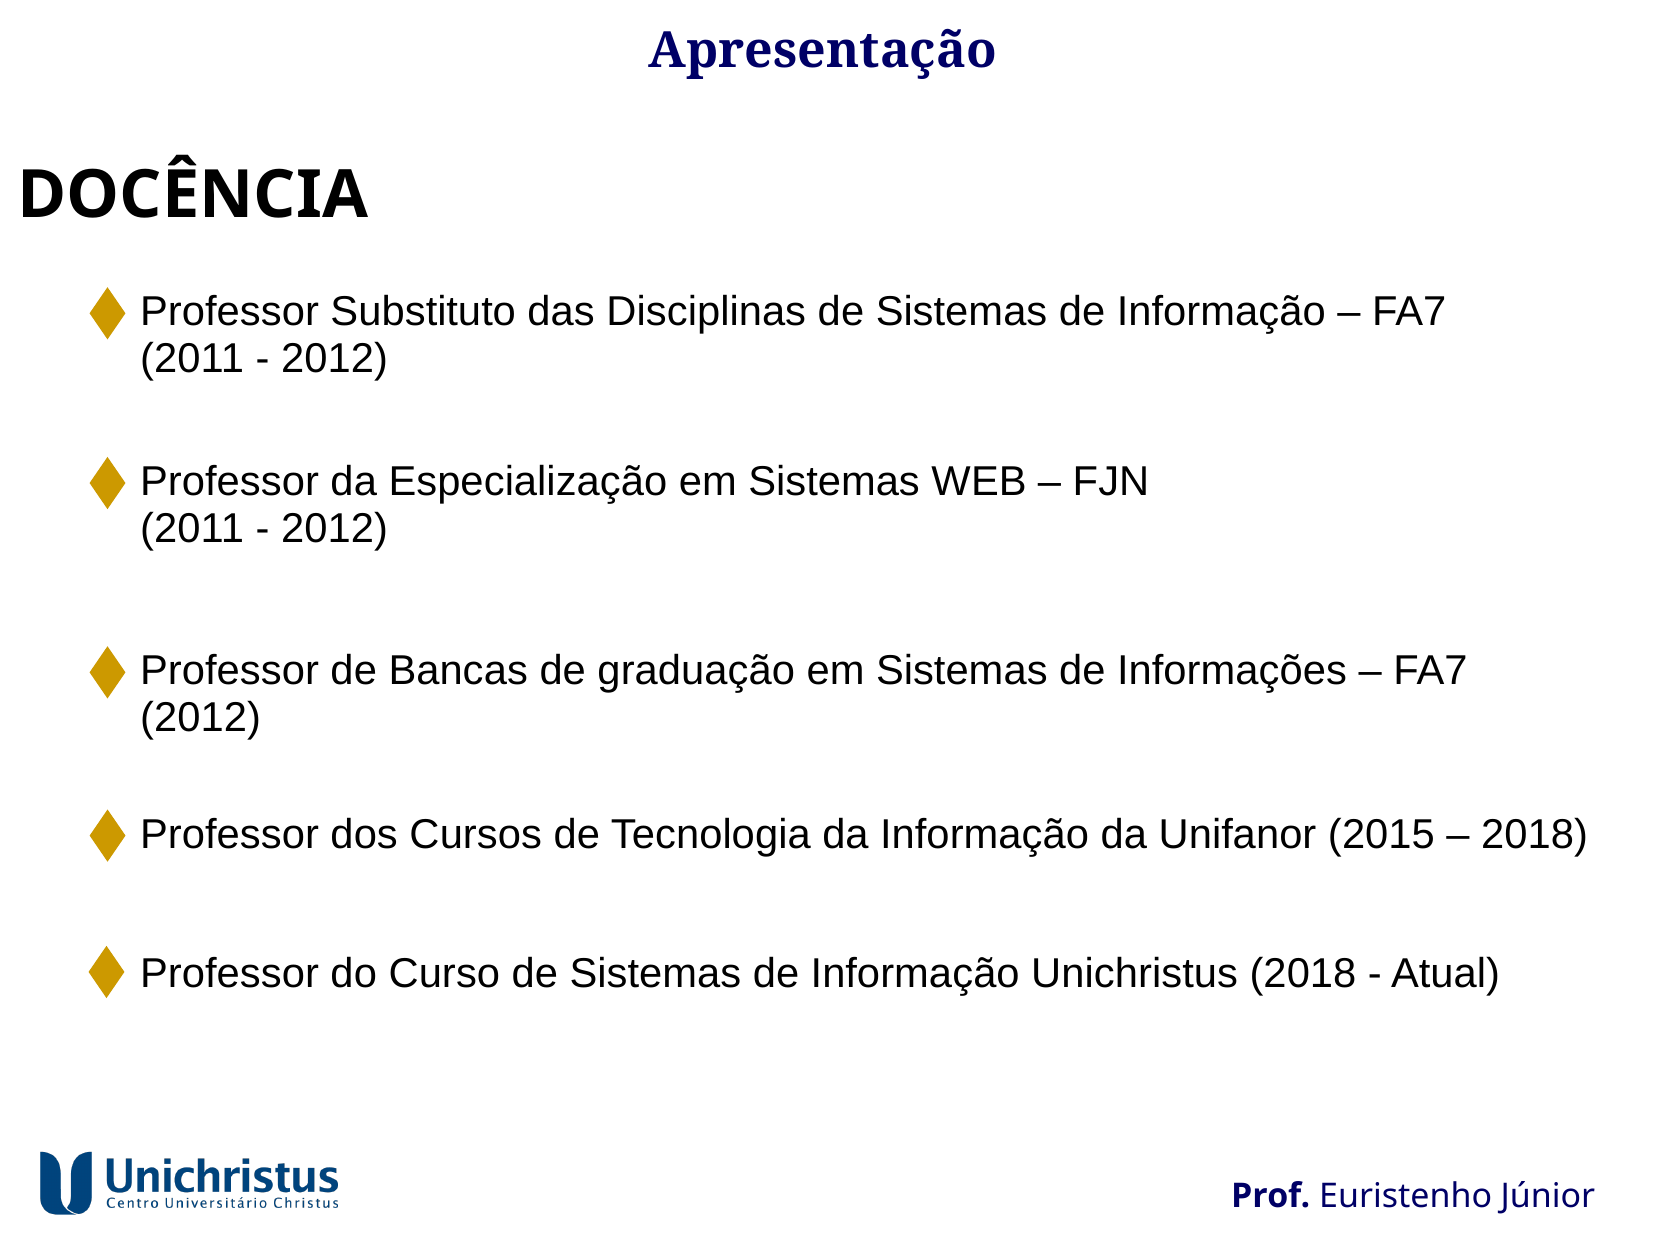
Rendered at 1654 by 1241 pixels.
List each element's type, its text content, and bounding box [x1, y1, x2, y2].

text_box Professor de Bancas de graduação em Sistemas de Informações – FA7 (2012) [125, 639, 1498, 759]
picture [35, 1148, 343, 1217]
text_box [89, 809, 125, 862]
text_box [89, 287, 125, 340]
text_box Professor Substituto das Disciplinas de Sistemas de Informação – FA7 (2011 - 2012) [125, 280, 1477, 400]
text_box [88, 945, 125, 999]
text_box [89, 456, 125, 510]
text_box Professor dos Cursos de Tecnologia da Informação da Unifanor (2015 – 2018) Professor do Curso de Sistemas de Informação Unichristus (2018 - Atual) [125, 802, 1604, 1004]
text_box Professor da Especialização em Sistemas WEB – FJN (2011 - 2012) [125, 450, 1177, 570]
text_box Prof. Euristenho Júnior [1216, 1163, 1654, 1224]
text_box Apresentação [633, 6, 1020, 113]
text_box [89, 646, 125, 699]
text_box DOCÊNCIA [2, 138, 399, 281]
